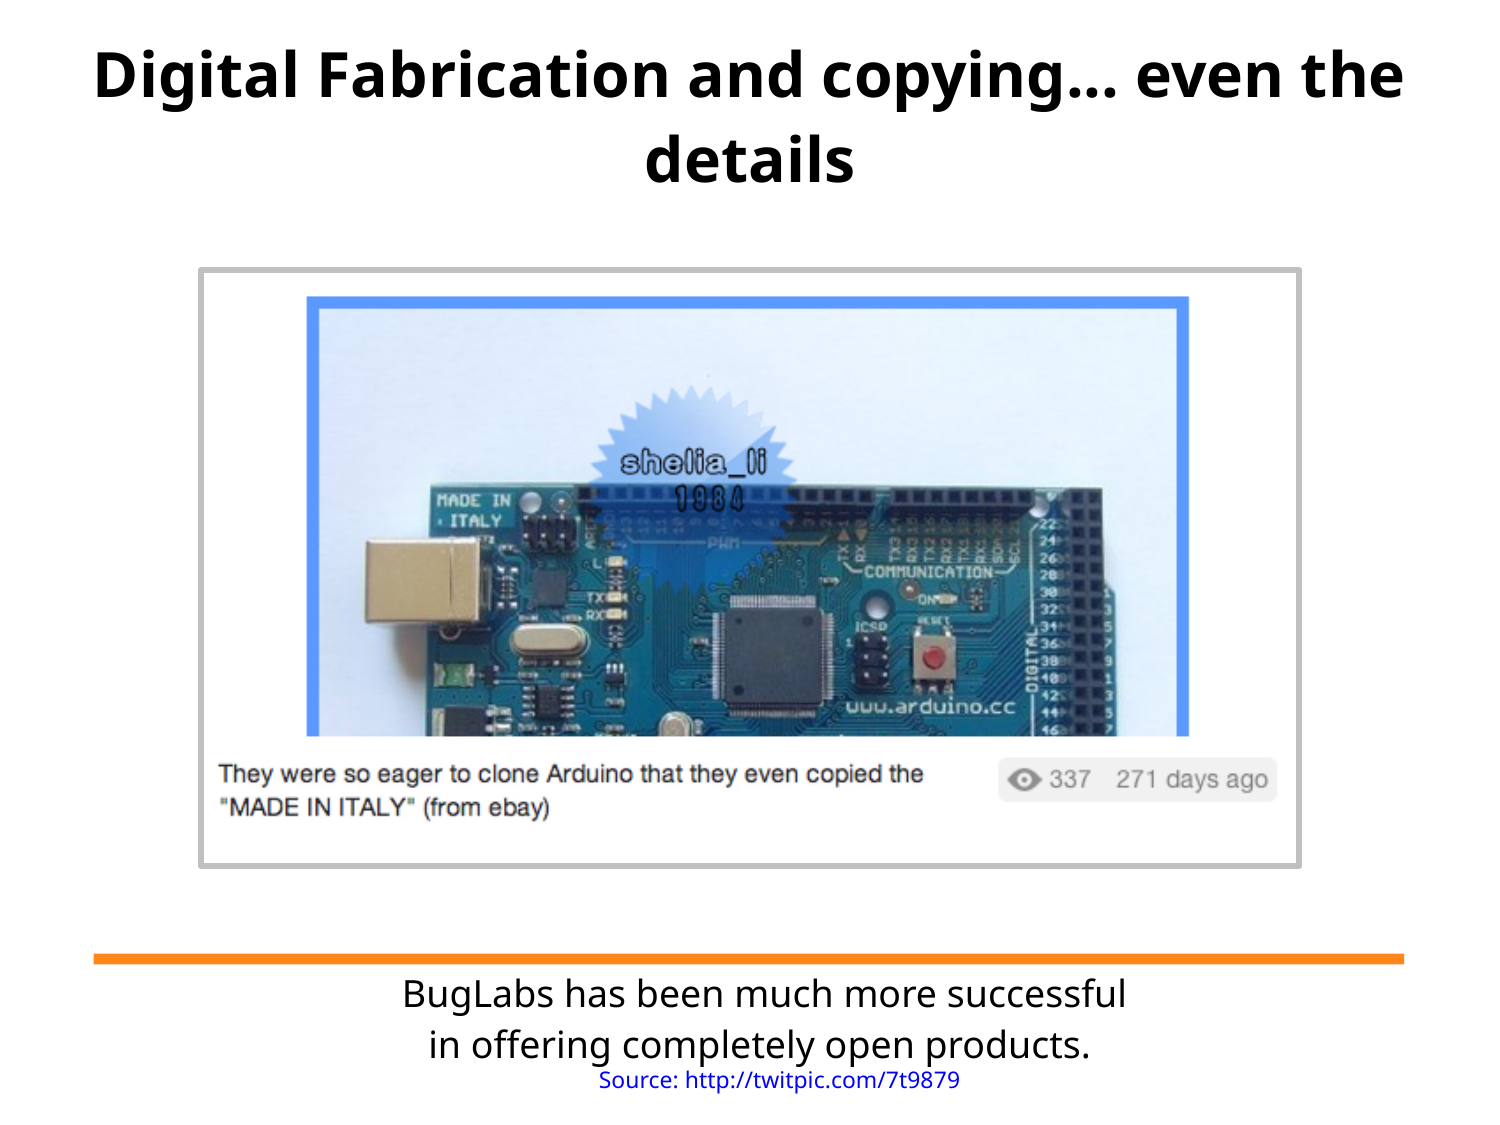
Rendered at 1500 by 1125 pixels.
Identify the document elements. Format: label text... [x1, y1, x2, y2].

text_box Source: http://twitpic.com/7t9879 [583, 1056, 917, 1098]
picture [0, 0, 1500, 1125]
title Digital Fabrication and copying... even the details [75, 44, 1426, 188]
text_box BugLabs has been much more successful in offering completely open products. [382, 960, 1148, 1064]
